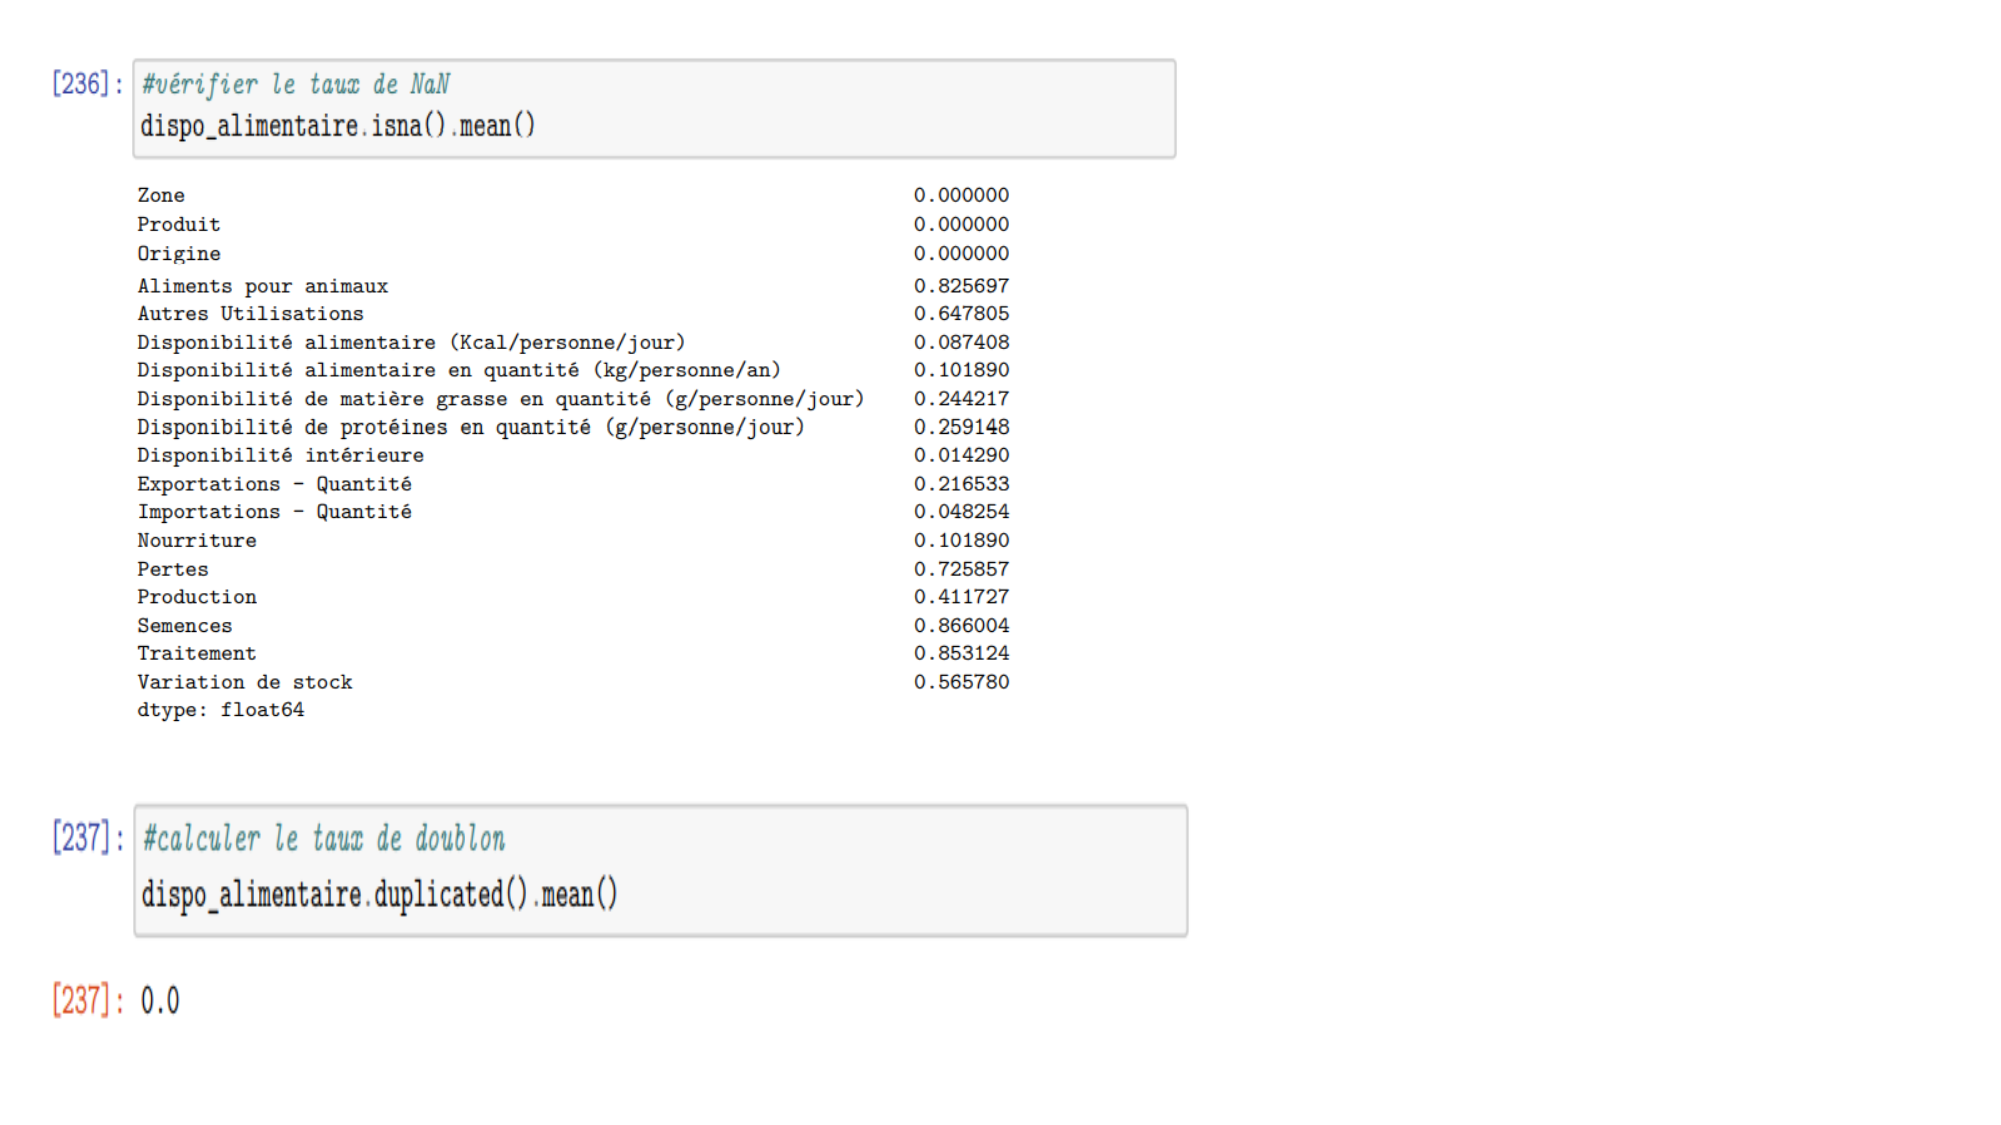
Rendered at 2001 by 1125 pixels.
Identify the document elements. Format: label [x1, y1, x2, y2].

picture [28, 44, 1201, 725]
picture [28, 783, 1201, 1043]
